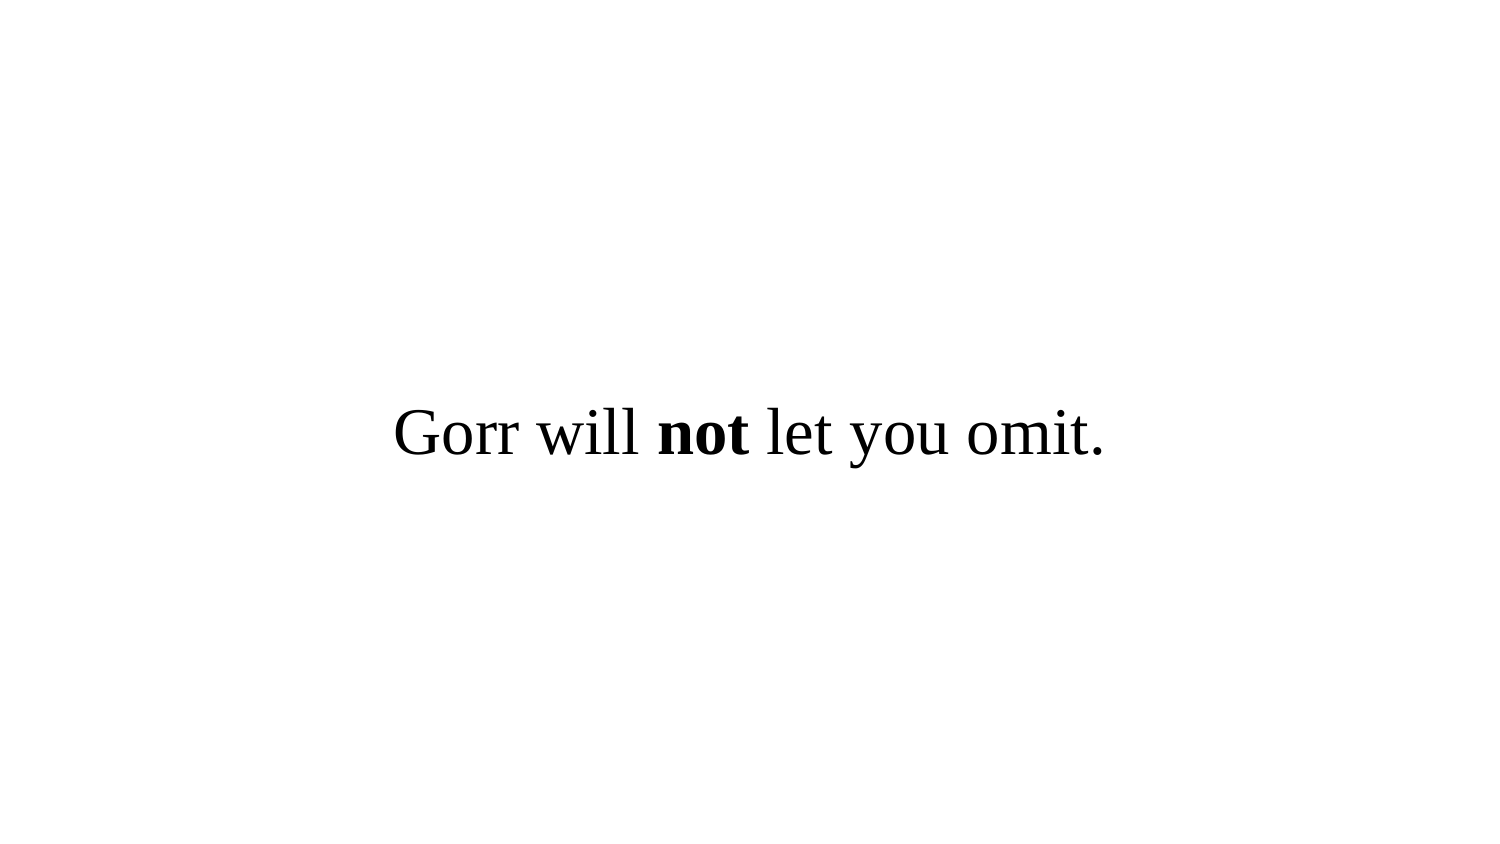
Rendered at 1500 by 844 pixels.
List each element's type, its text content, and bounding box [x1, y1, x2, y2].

list Gorr will not let you omit. [51, 360, 1449, 484]
